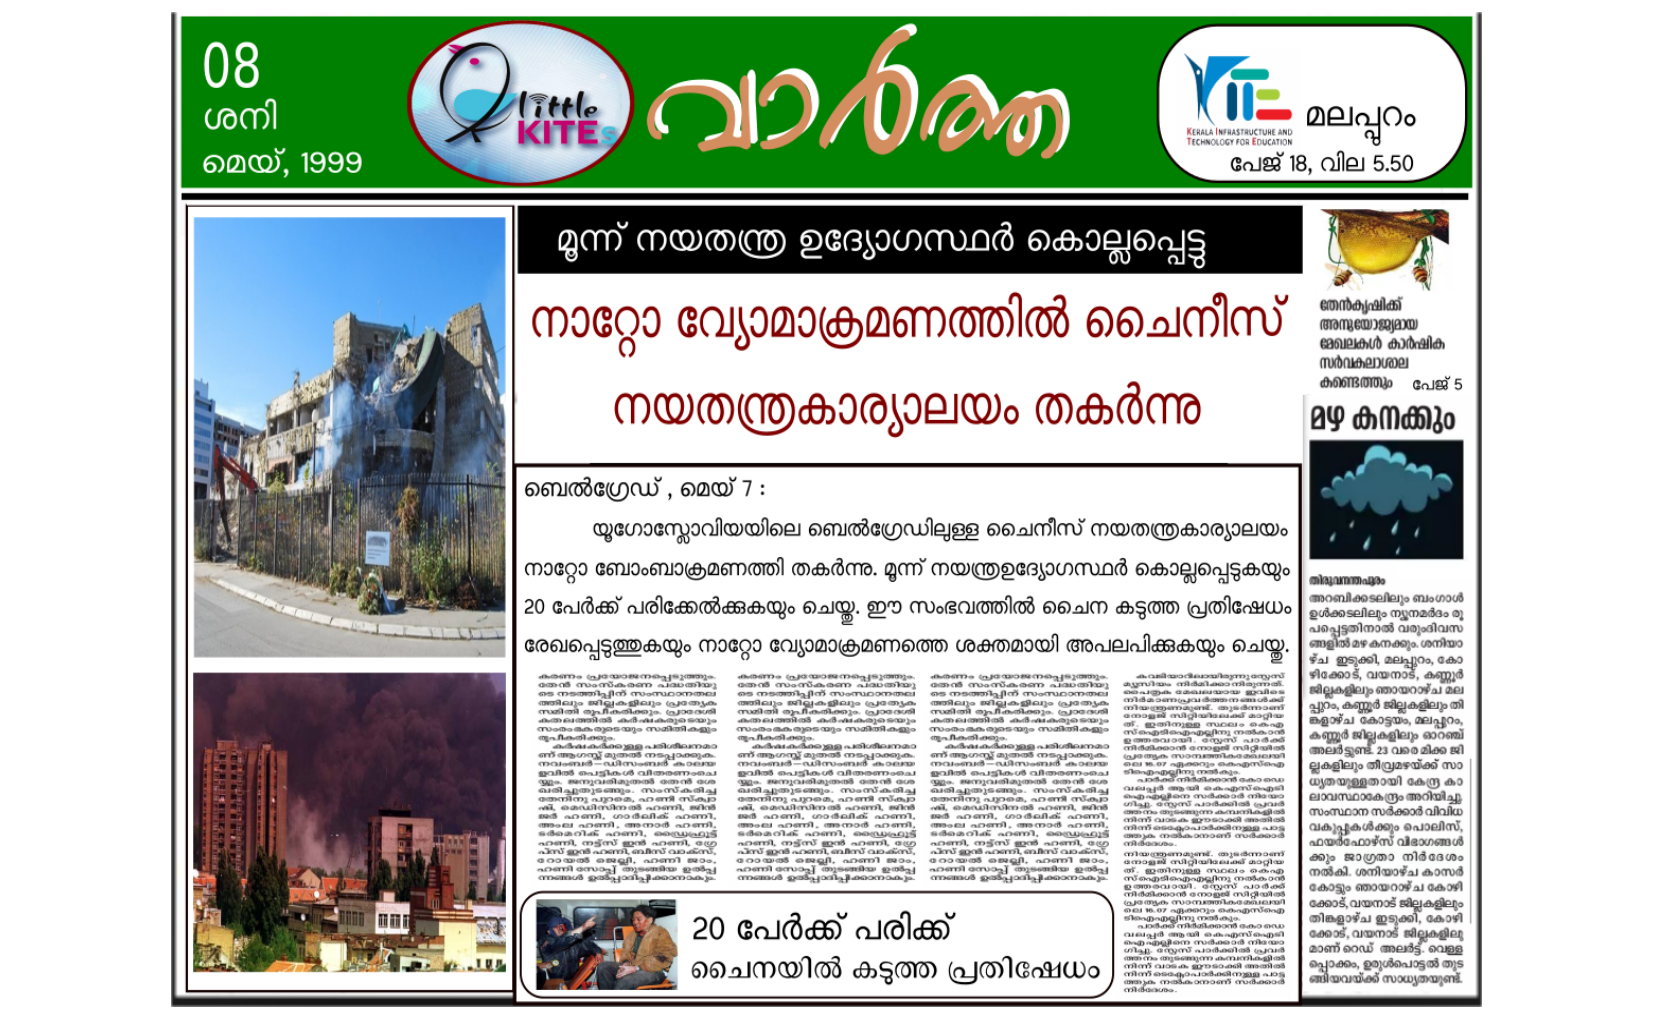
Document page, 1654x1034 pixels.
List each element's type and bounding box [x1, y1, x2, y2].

picture [171, 12, 1482, 1007]
